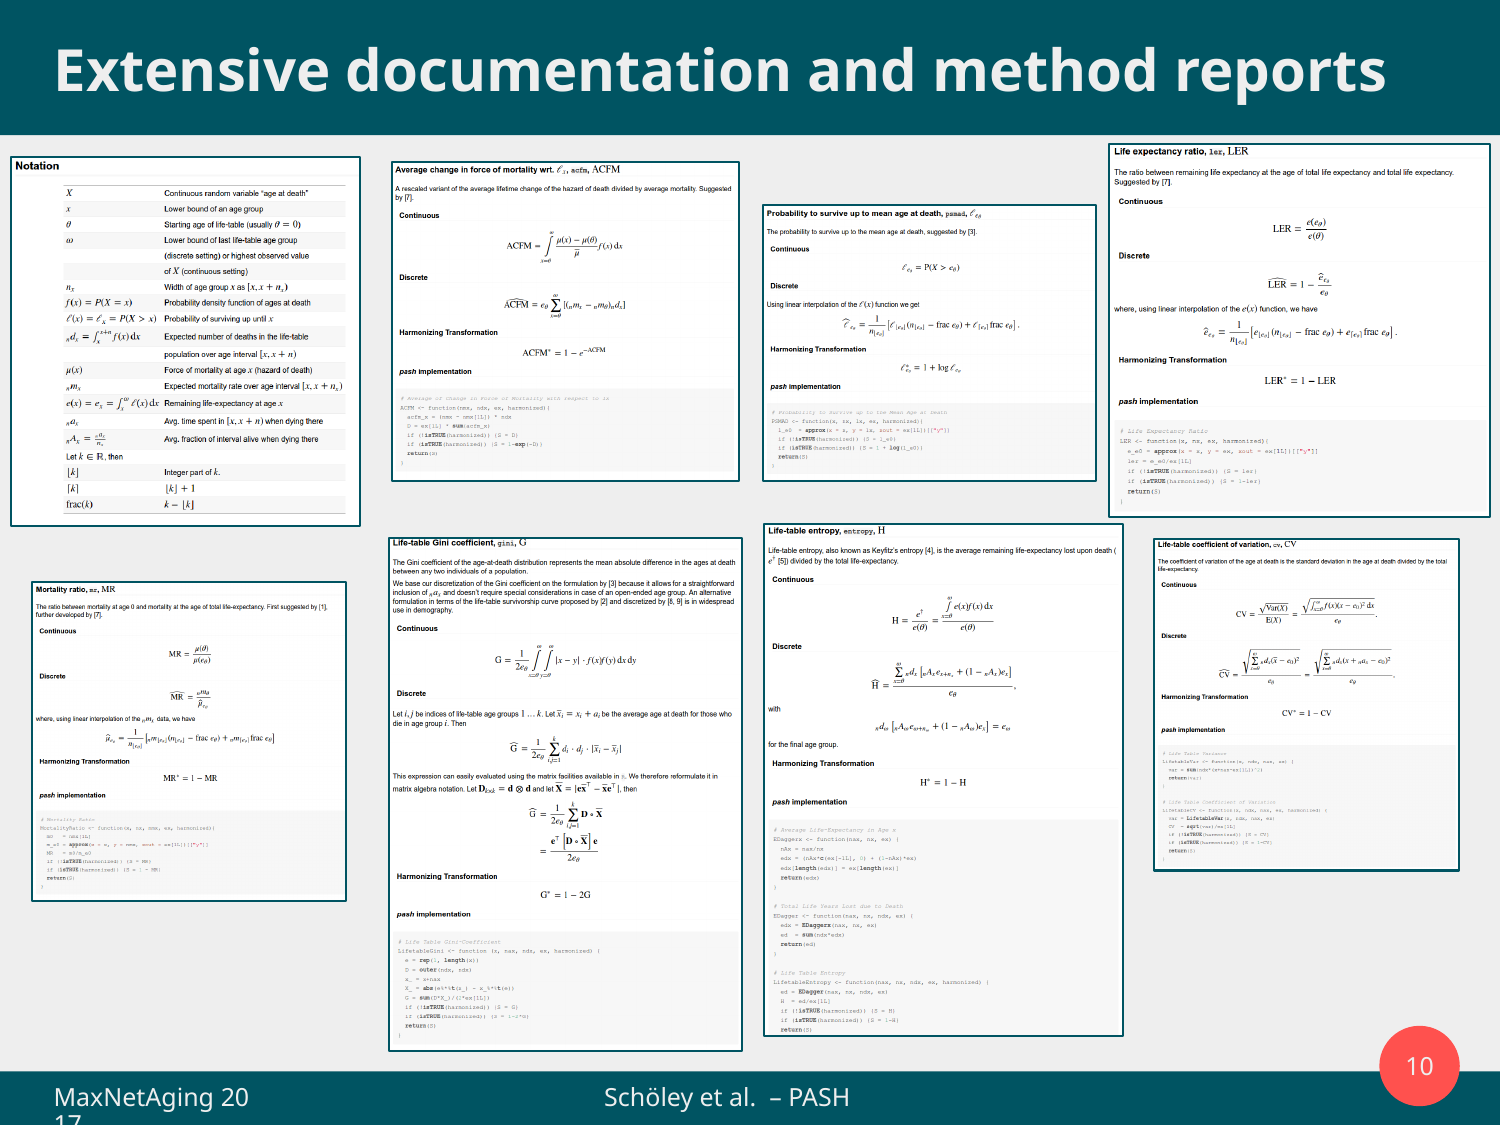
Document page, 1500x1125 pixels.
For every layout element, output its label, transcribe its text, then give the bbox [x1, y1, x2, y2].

picture [1110, 145, 1490, 517]
picture [32, 583, 346, 901]
picture [11, 157, 360, 526]
picture [392, 163, 738, 480]
picture [765, 525, 1122, 1036]
picture [763, 206, 1096, 480]
picture [1155, 539, 1458, 870]
title Extensive documentation and method reports [53, 0, 1447, 141]
picture [390, 539, 742, 1051]
